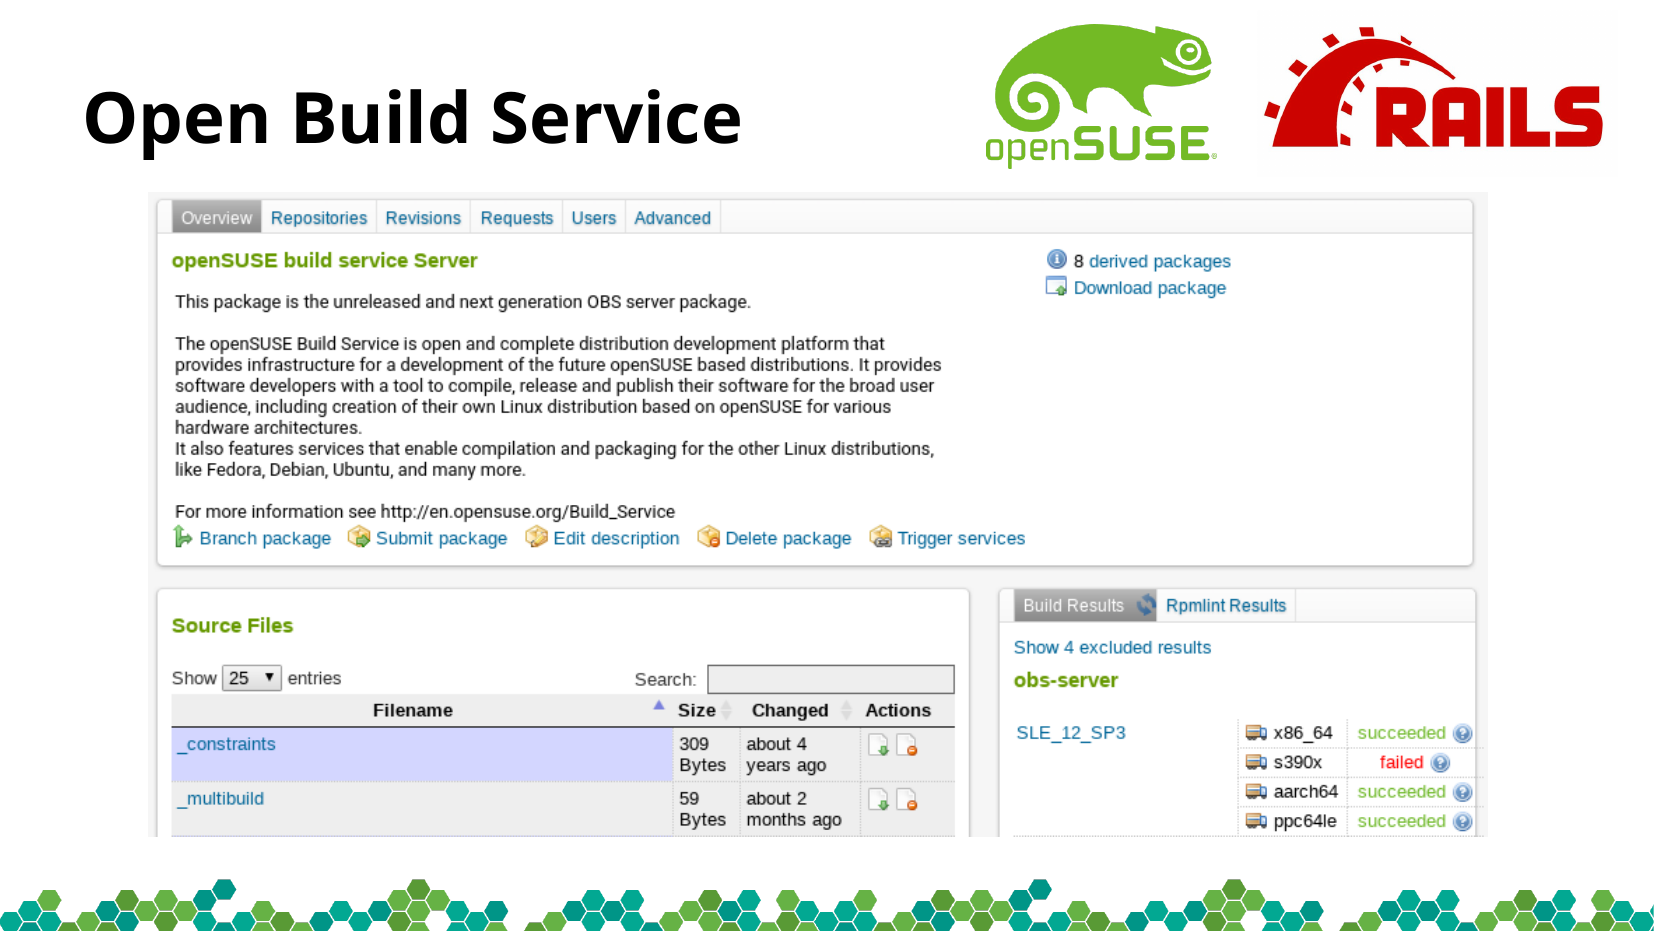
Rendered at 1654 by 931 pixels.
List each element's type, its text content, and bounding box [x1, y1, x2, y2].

picture [0, 871, 1654, 931]
text_box Open Build Service [82, 37, 1571, 193]
picture [986, 24, 1217, 169]
picture [148, 192, 1488, 837]
picture [1257, 10, 1618, 178]
